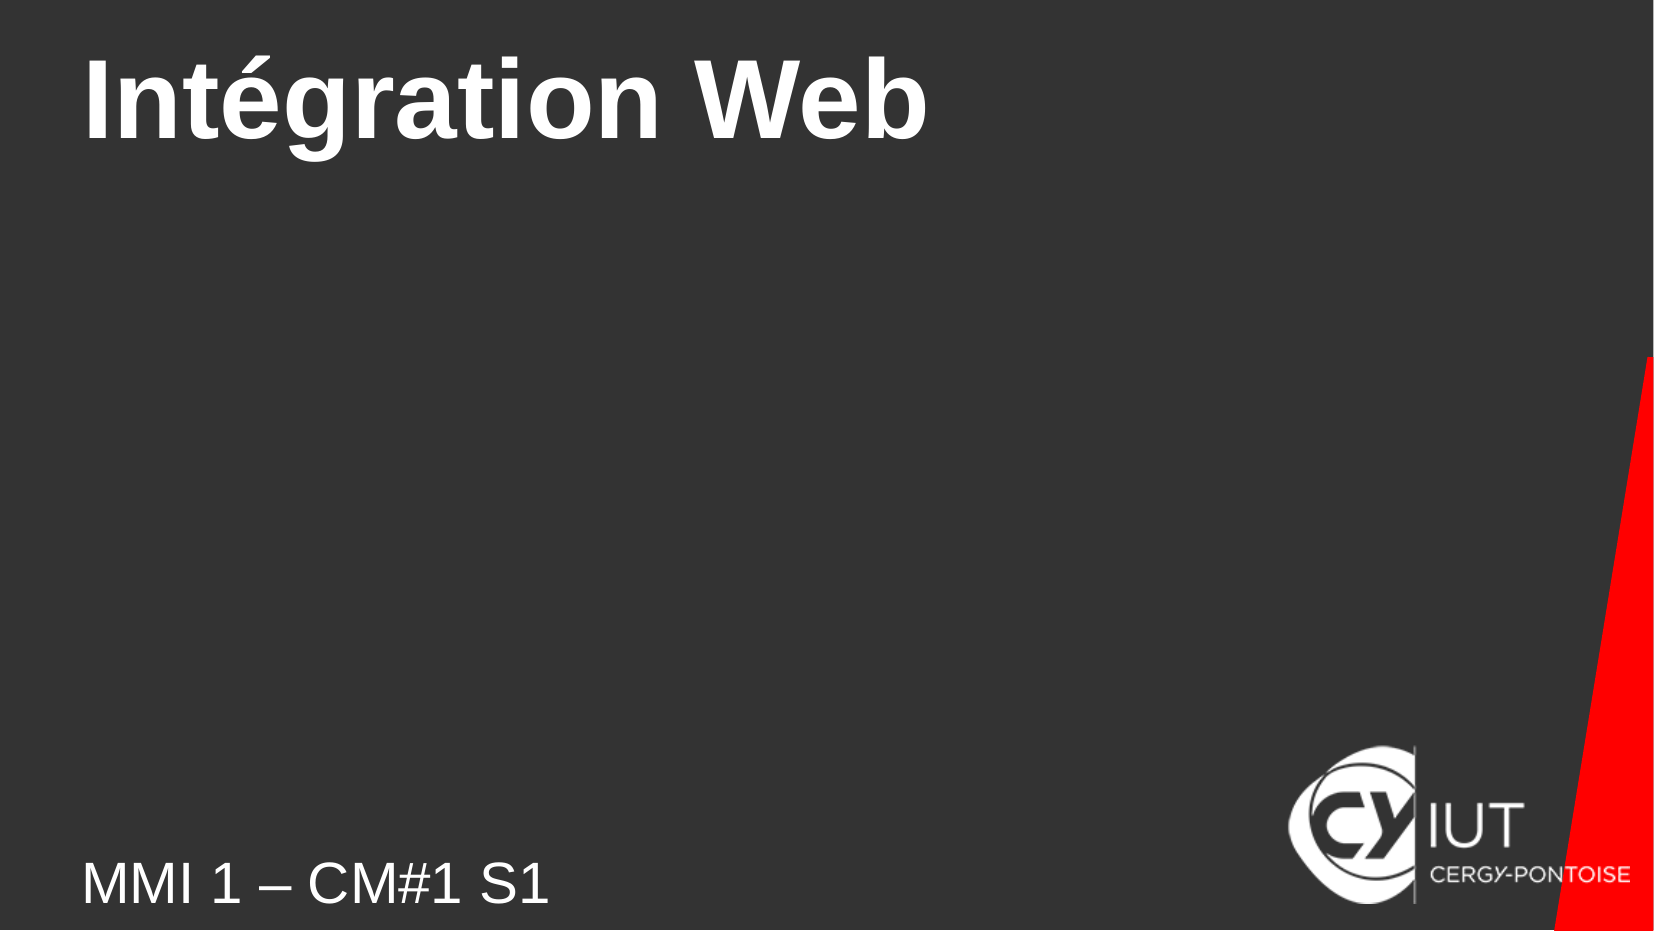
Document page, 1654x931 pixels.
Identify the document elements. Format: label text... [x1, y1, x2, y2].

title MMI 1 – CM#1 S1 [81, 805, 1134, 931]
picture [1284, 744, 1630, 904]
text_box [1554, 356, 1654, 931]
title Intégration Web [82, 36, 1571, 226]
